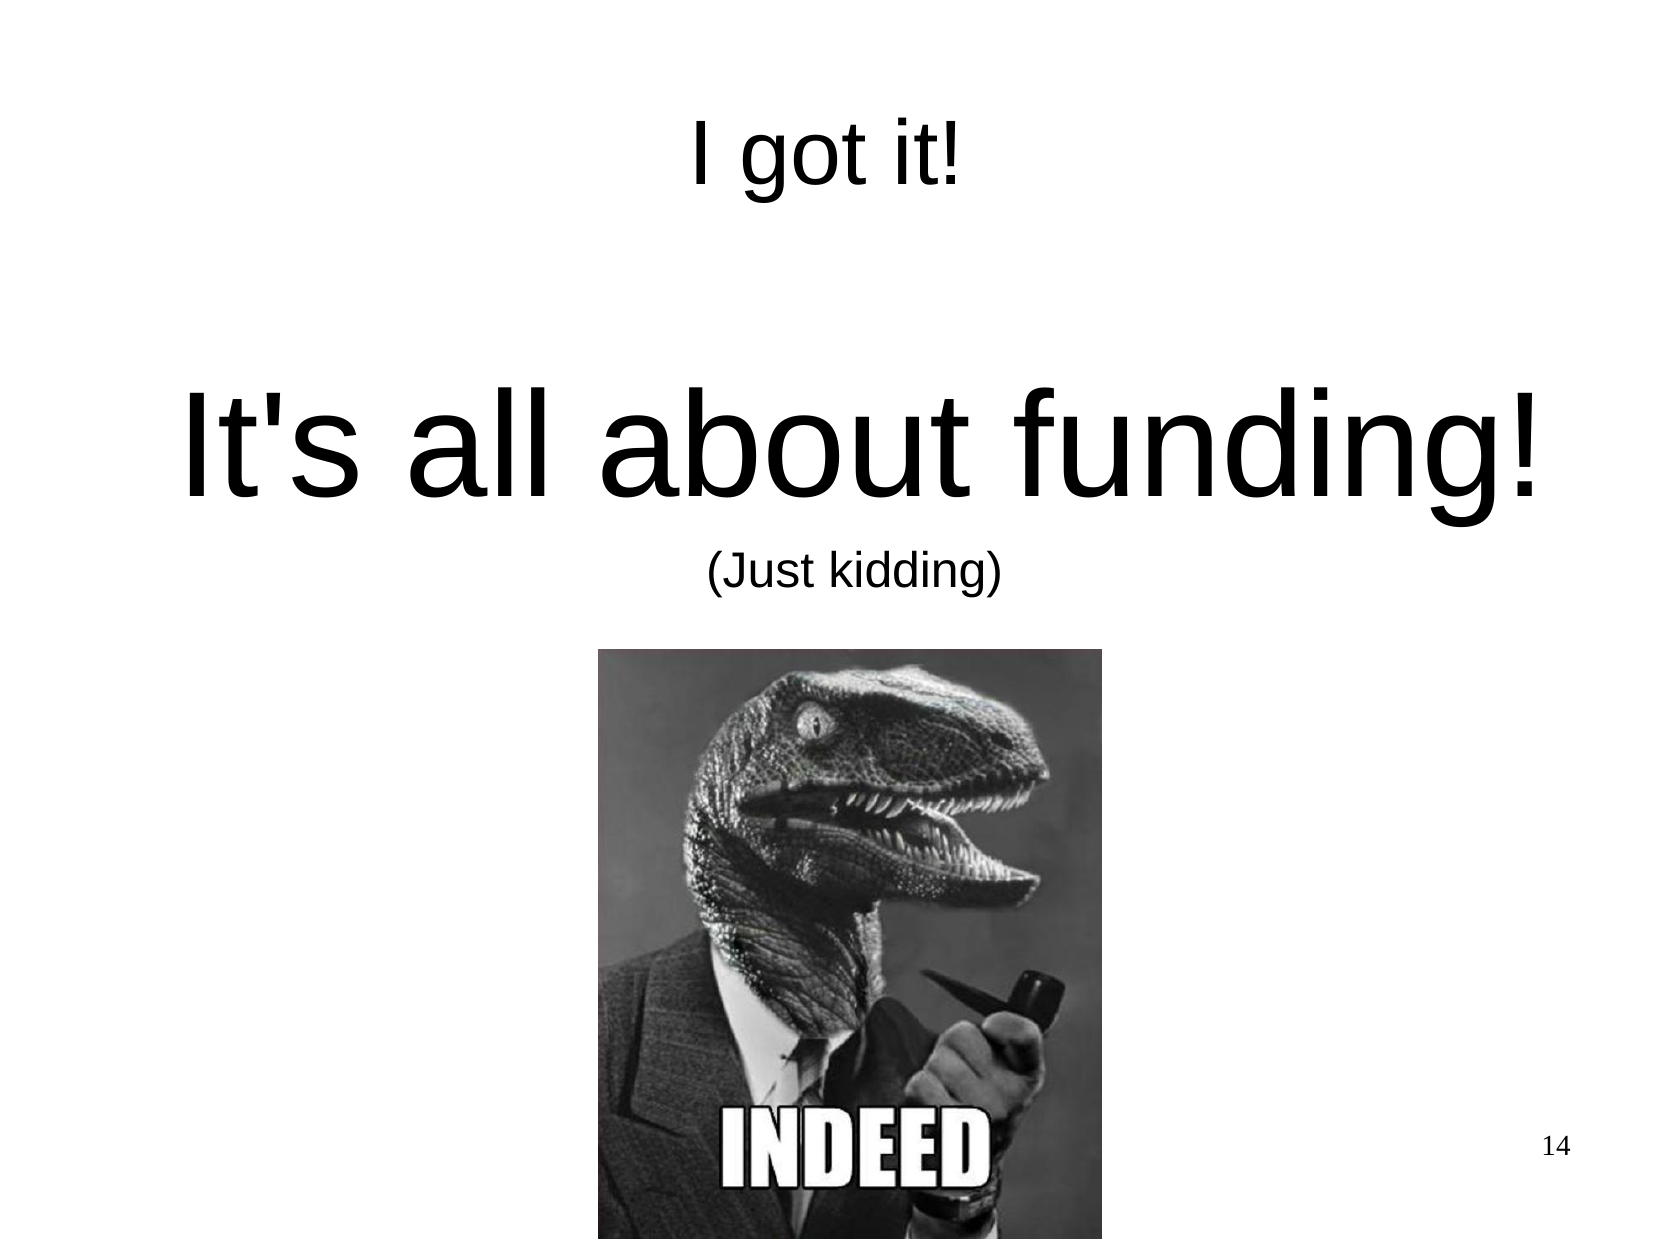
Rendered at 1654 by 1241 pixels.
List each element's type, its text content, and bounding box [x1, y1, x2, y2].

picture [598, 649, 1102, 1239]
text_box (Just kidding) [620, 542, 1018, 614]
list It's all about funding! [82, 361, 1571, 1081]
title I got it! [82, 49, 1571, 257]
